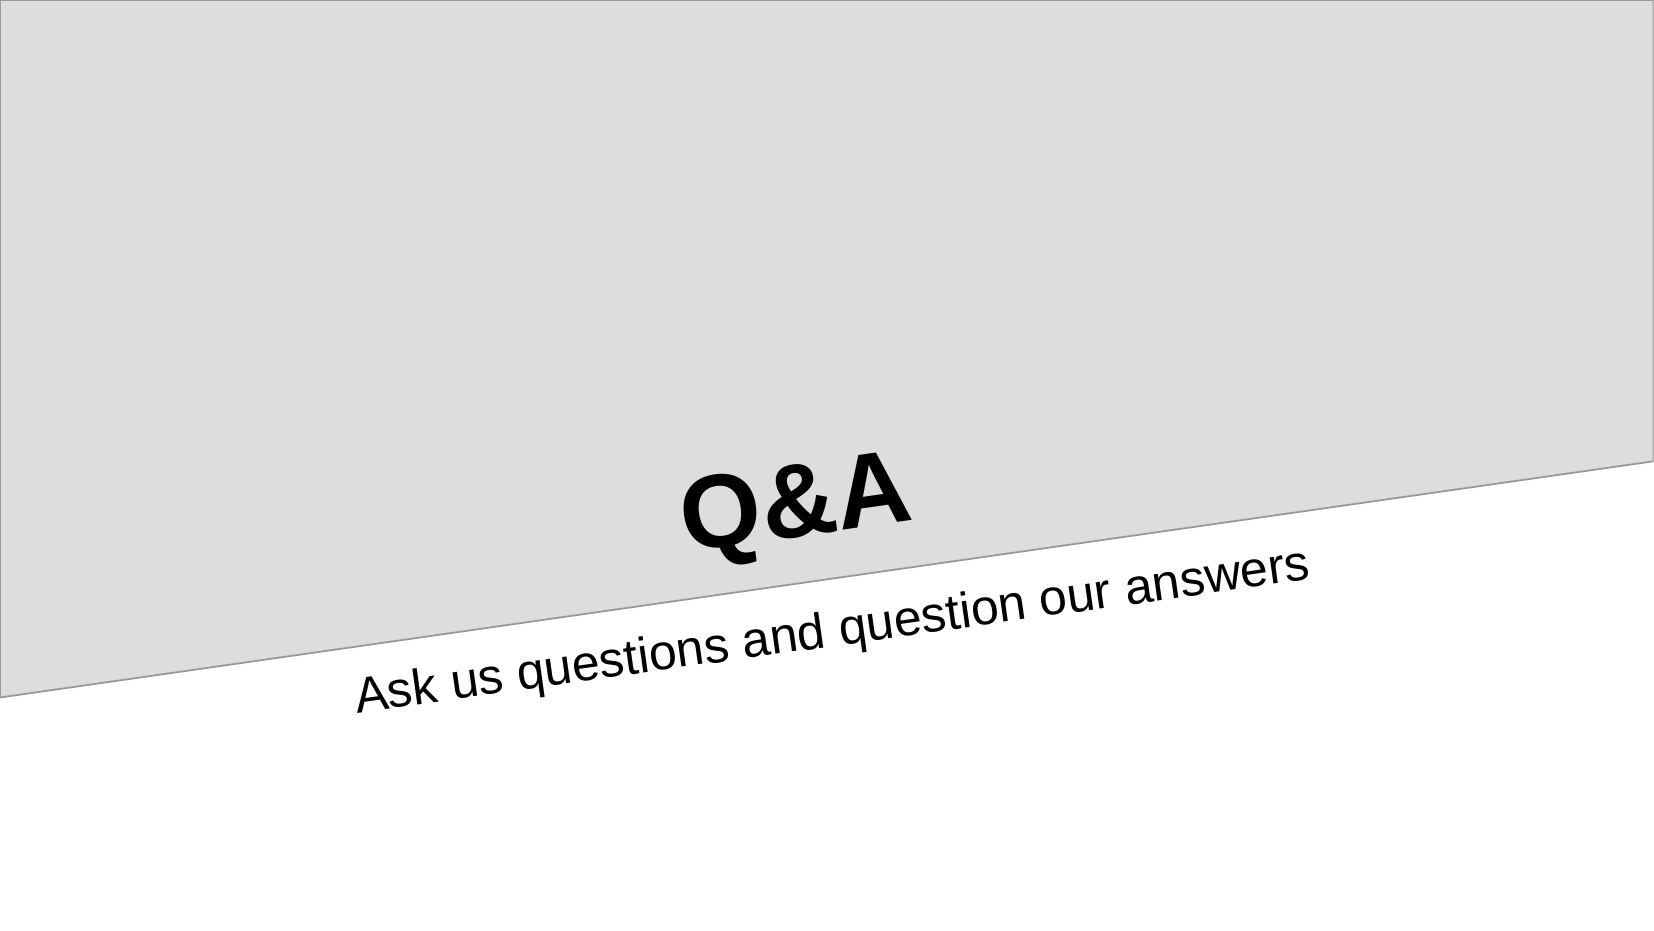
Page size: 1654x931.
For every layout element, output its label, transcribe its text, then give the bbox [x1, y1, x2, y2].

title Q&A [45, 265, 1546, 735]
text_box Ask us questions and question our answers [100, 478, 1546, 782]
